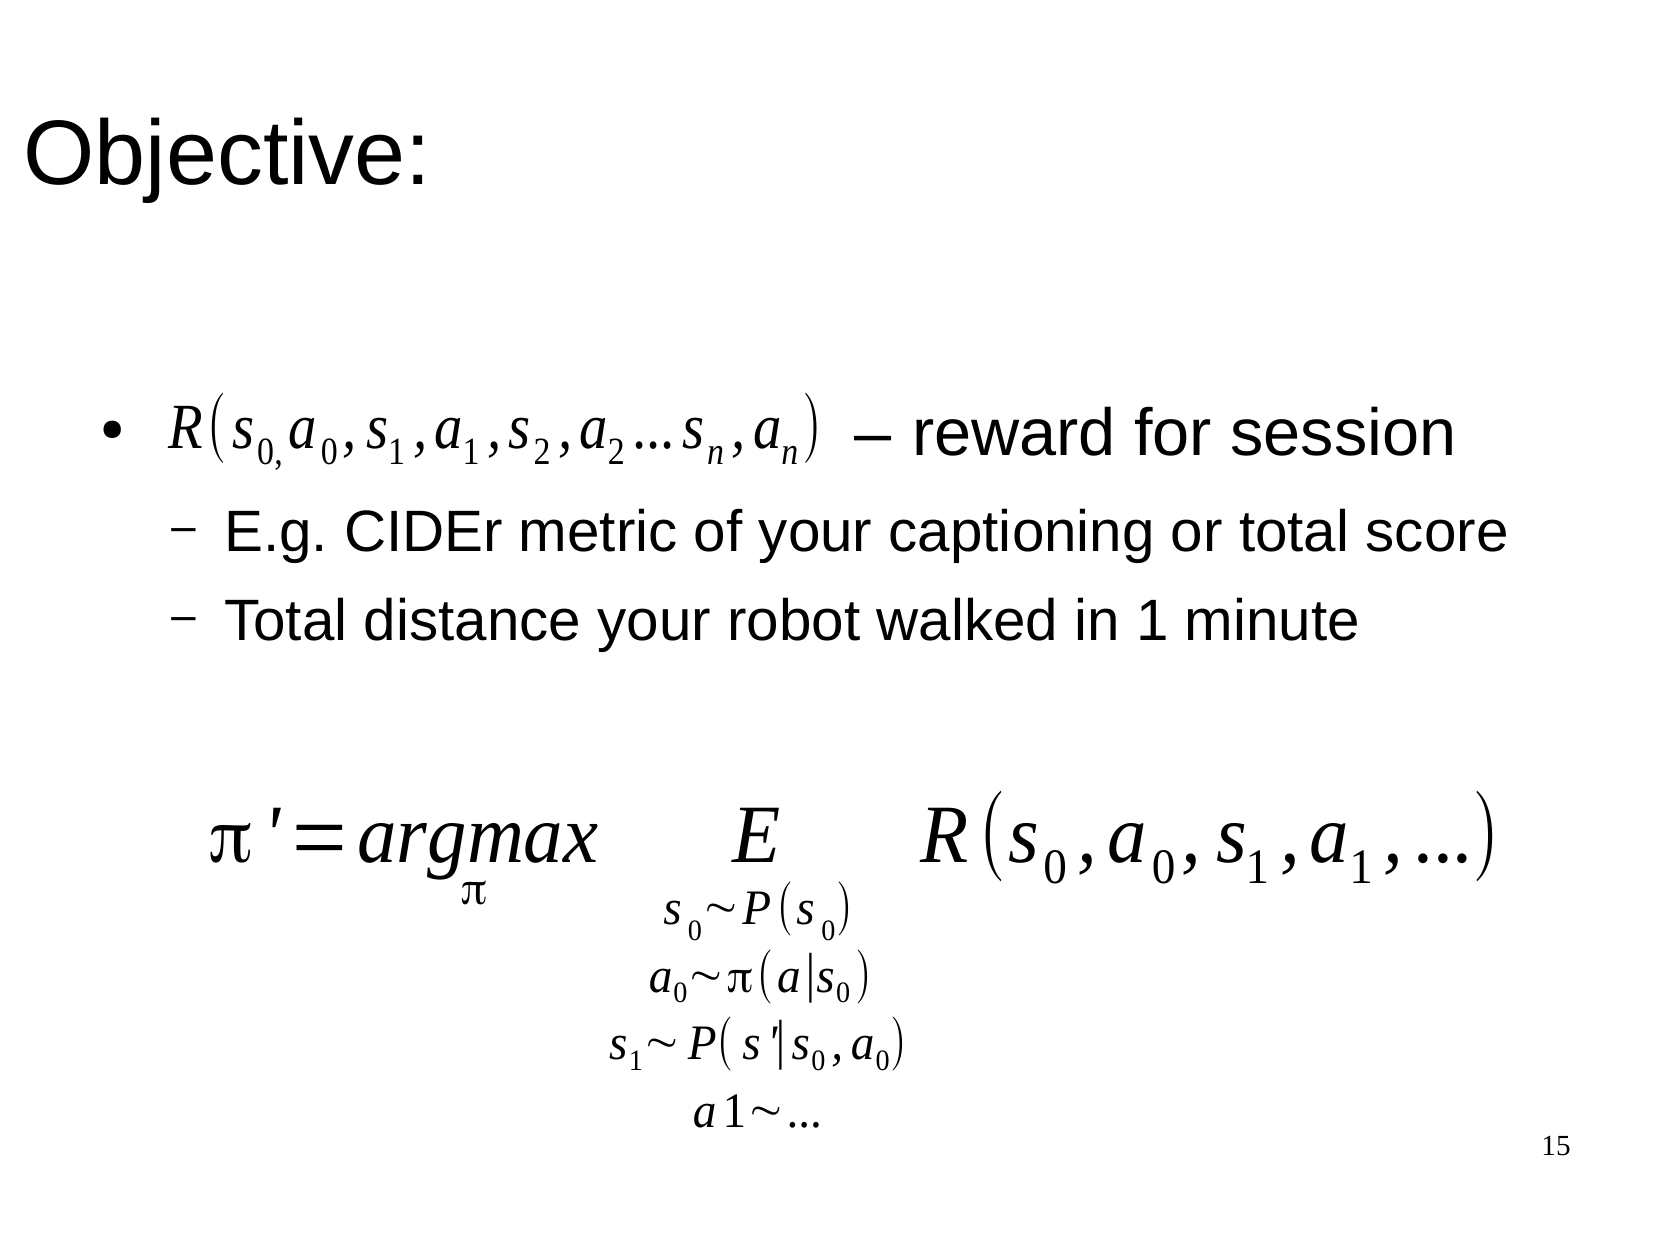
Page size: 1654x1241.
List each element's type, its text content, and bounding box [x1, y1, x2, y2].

chart [150, 387, 835, 472]
chart [189, 785, 1520, 1138]
title Objective: [23, 49, 1512, 257]
list – reward for session E.g. CIDEr metric of your captioning or total score Total distance your robot walked in 1 minute [82, 290, 1571, 1241]
